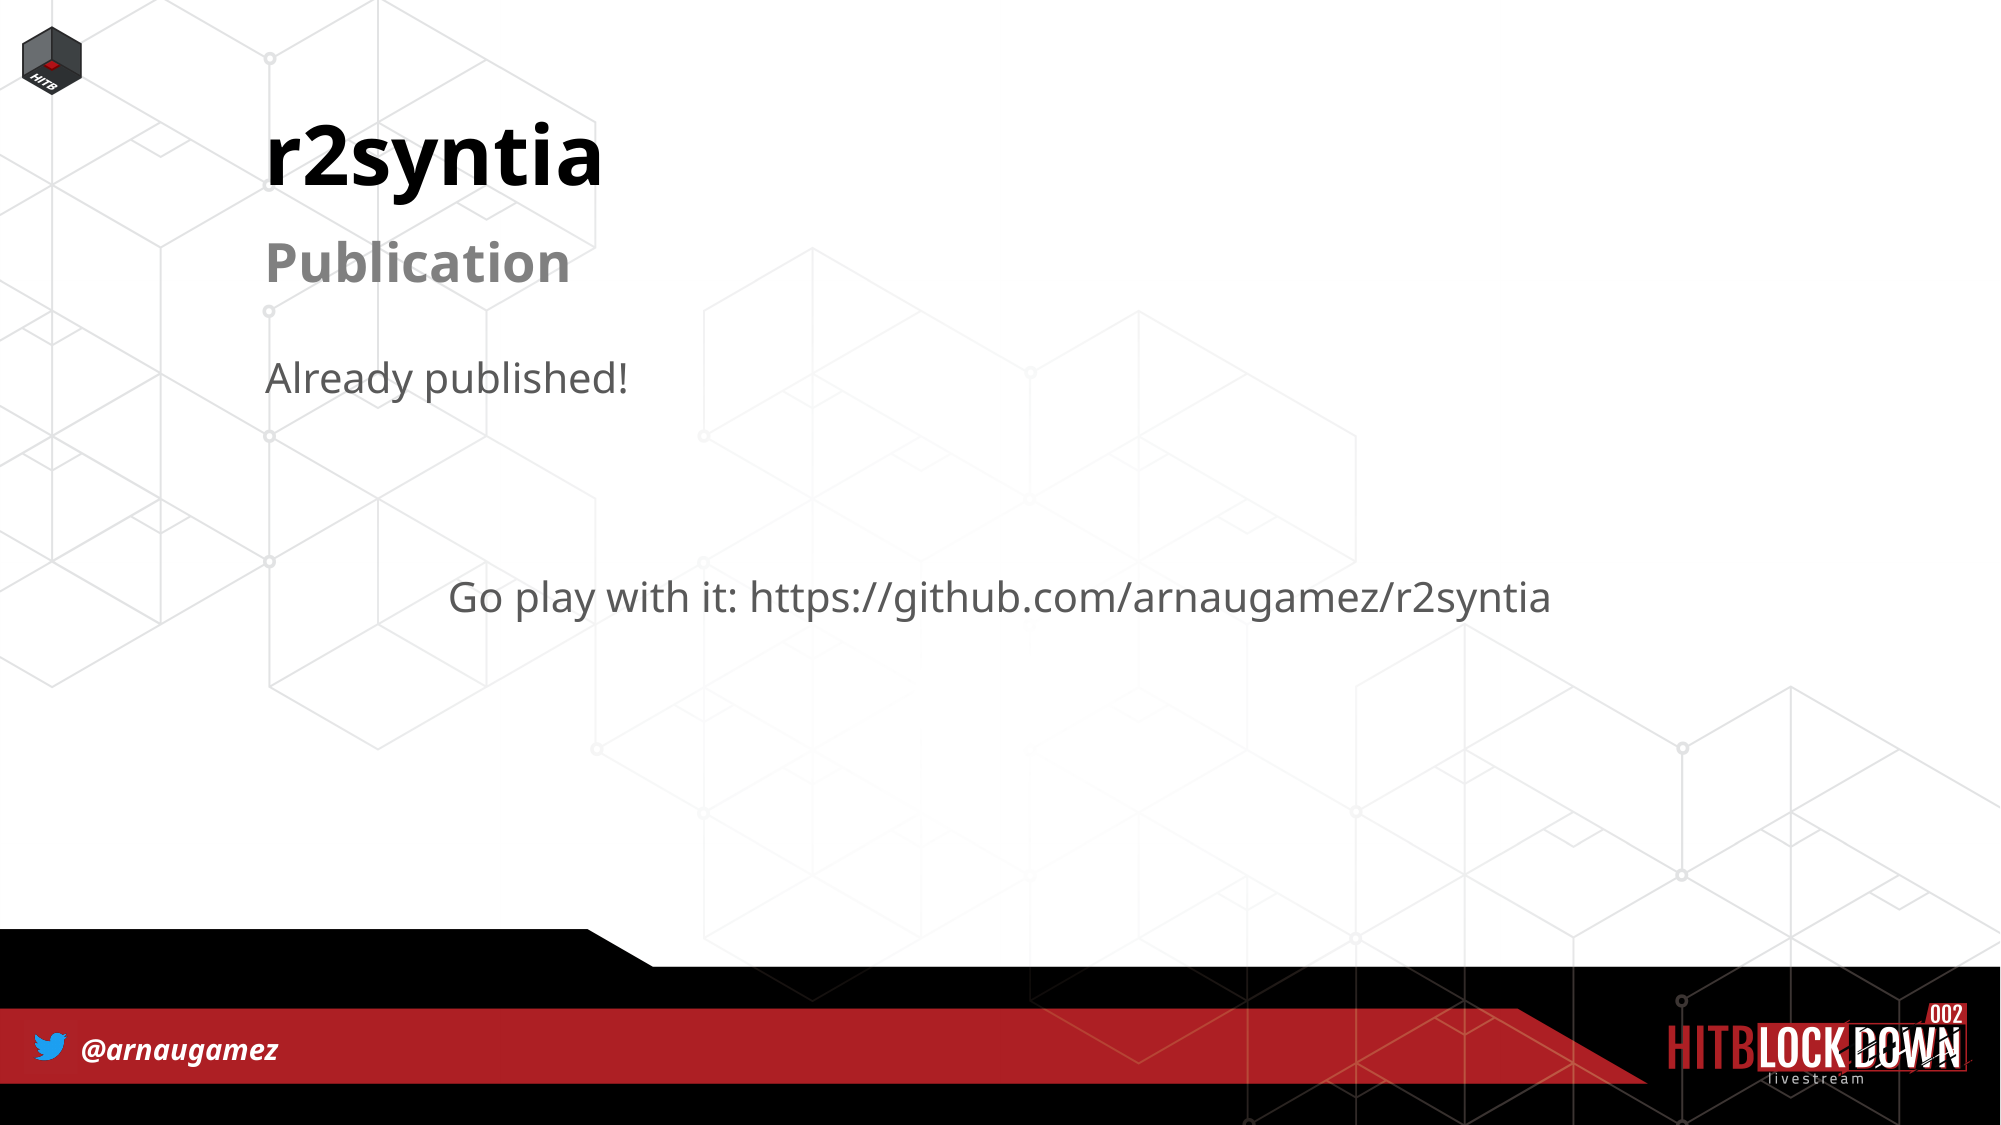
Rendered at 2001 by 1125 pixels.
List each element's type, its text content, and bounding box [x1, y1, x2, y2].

text_box Already published! Go play with it: https://github.com/arnaugamez/r2syntia [250, 336, 1751, 721]
title r2syntia [249, 108, 1750, 210]
picture [0, 0, 2001, 1125]
text_box Publication [249, 227, 1790, 322]
